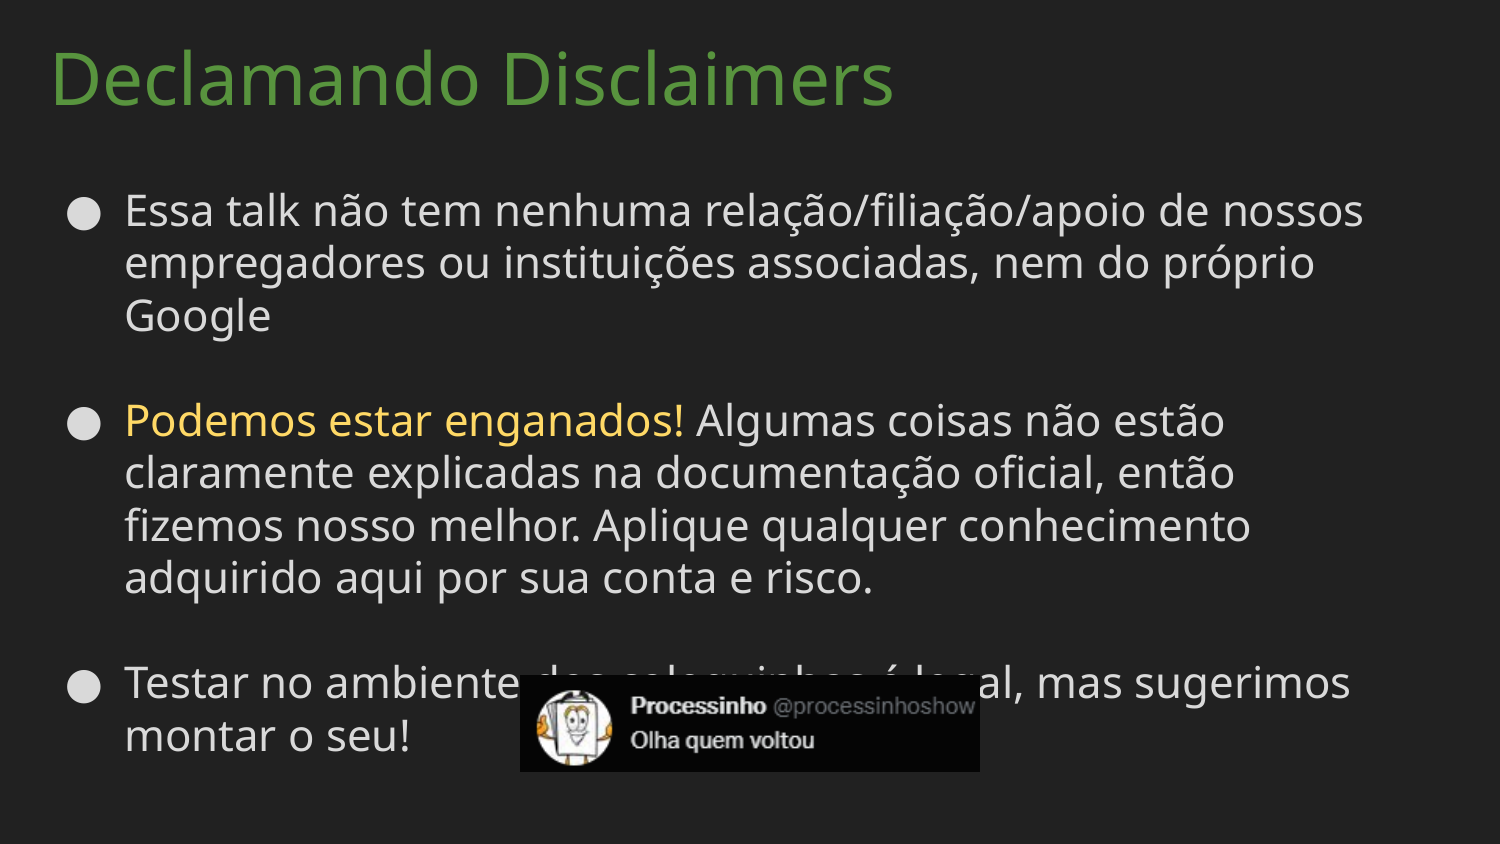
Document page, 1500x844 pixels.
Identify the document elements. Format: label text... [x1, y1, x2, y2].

picture [520, 675, 980, 772]
title Declamando Disclaimers [34, 17, 1432, 168]
text_box Essa talk não tem nenhuma relação/filiação/apoio de nossos empregadores ou instituições associadas, nem do próprio Google Podemos estar enganados! Algumas coisas não estão claramente explicadas na documentação oficial, então fizemos nosso melhor. Aplique qualquer conhecimento adquirido aqui por sua conta e risco. Testar no ambiente dos coleguinhas é legal, mas sugerimos montar o seu! [34, 167, 1415, 844]
